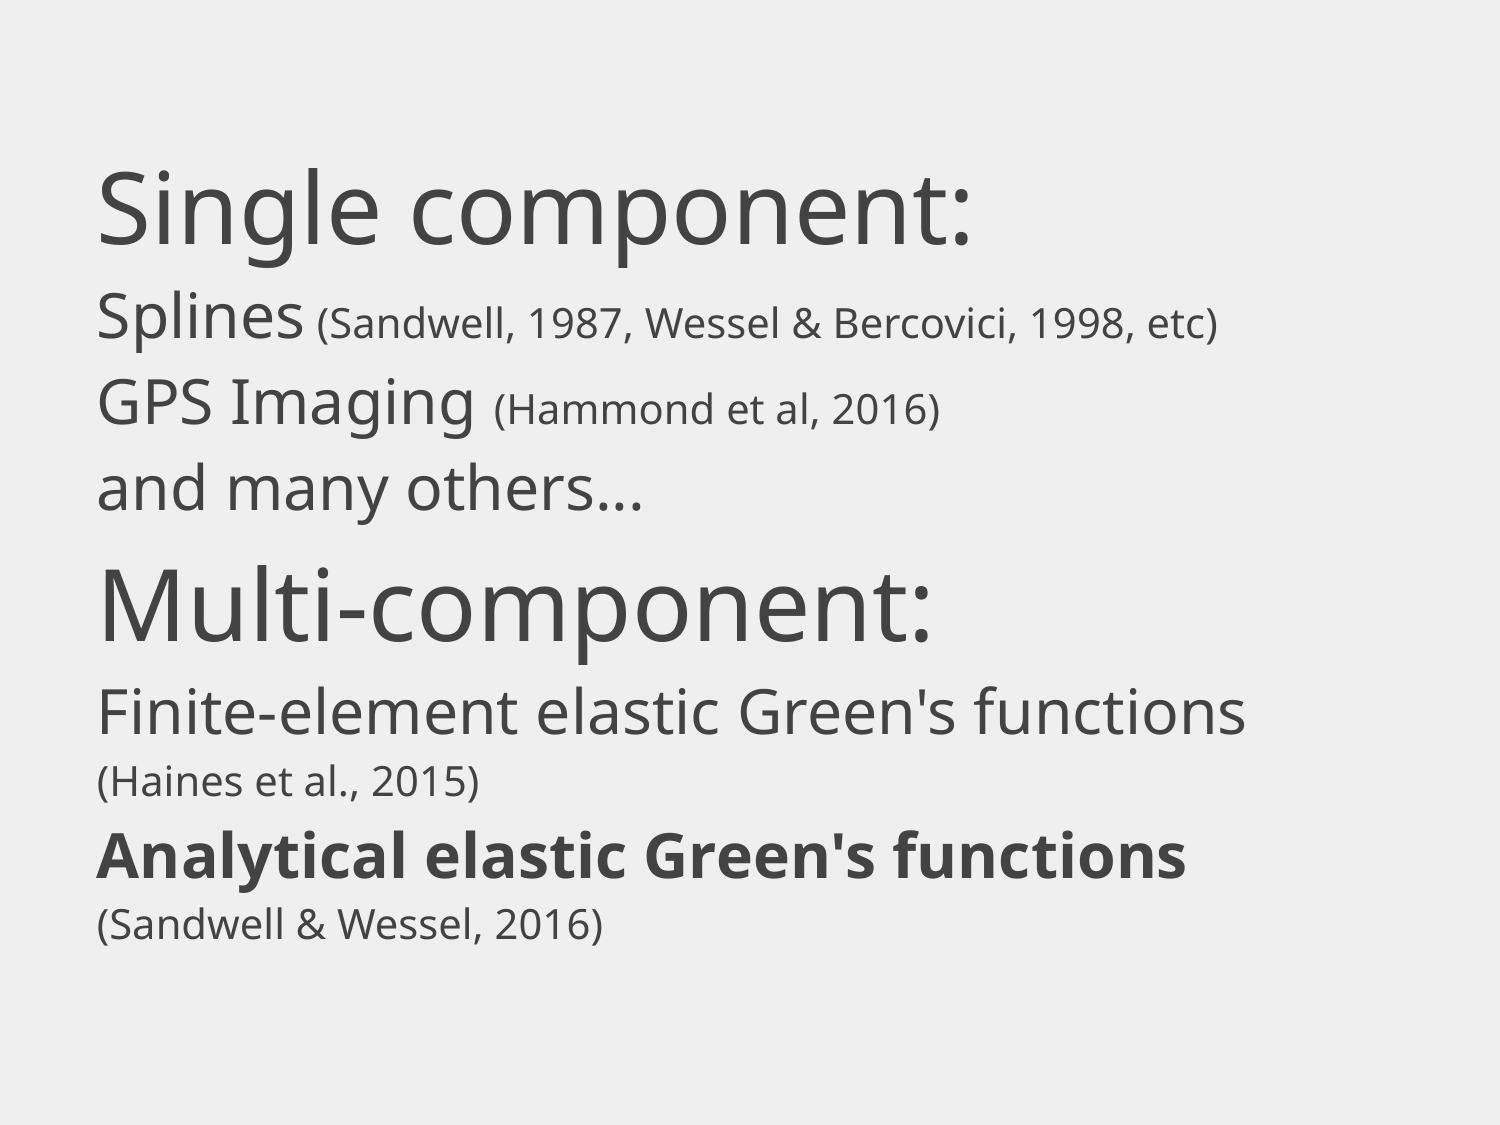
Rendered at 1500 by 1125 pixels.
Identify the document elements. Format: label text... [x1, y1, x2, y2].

title Single component: Splines (Sandwell, 1987, Wessel & Bercovici, 1998, etc) GPS Imaging (Hammond et al, 2016) and many others... Multi-component: Finite-element elastic Green's functions (Haines et al., 2015) Analytical elastic Green's functions (Sandwell & Wessel, 2016) [81, 83, 1418, 1042]
